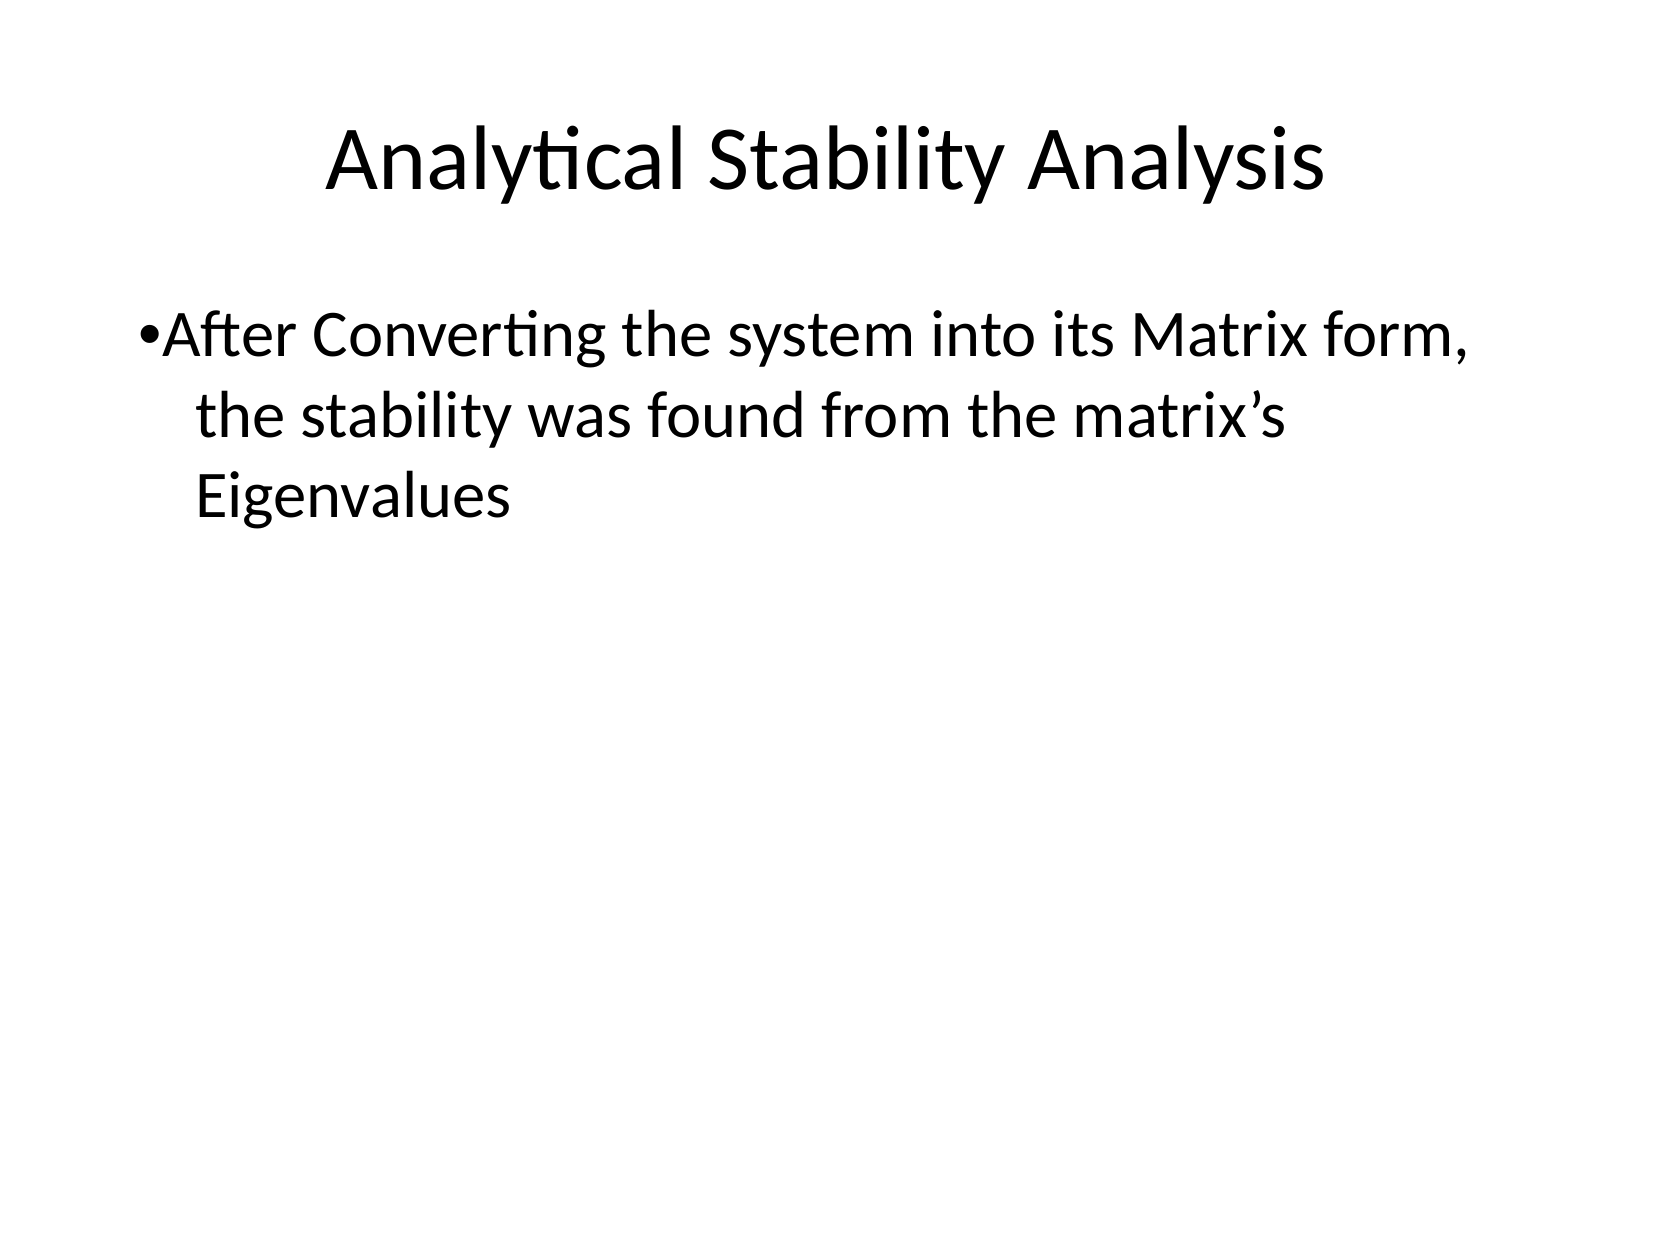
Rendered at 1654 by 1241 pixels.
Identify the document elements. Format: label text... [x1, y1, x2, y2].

title Analytical Stability Analysis [82, 49, 1571, 257]
list •After Converting the system into its Matrix form, the stability was found from the matrix’s Eigenvalues [82, 290, 1538, 1010]
